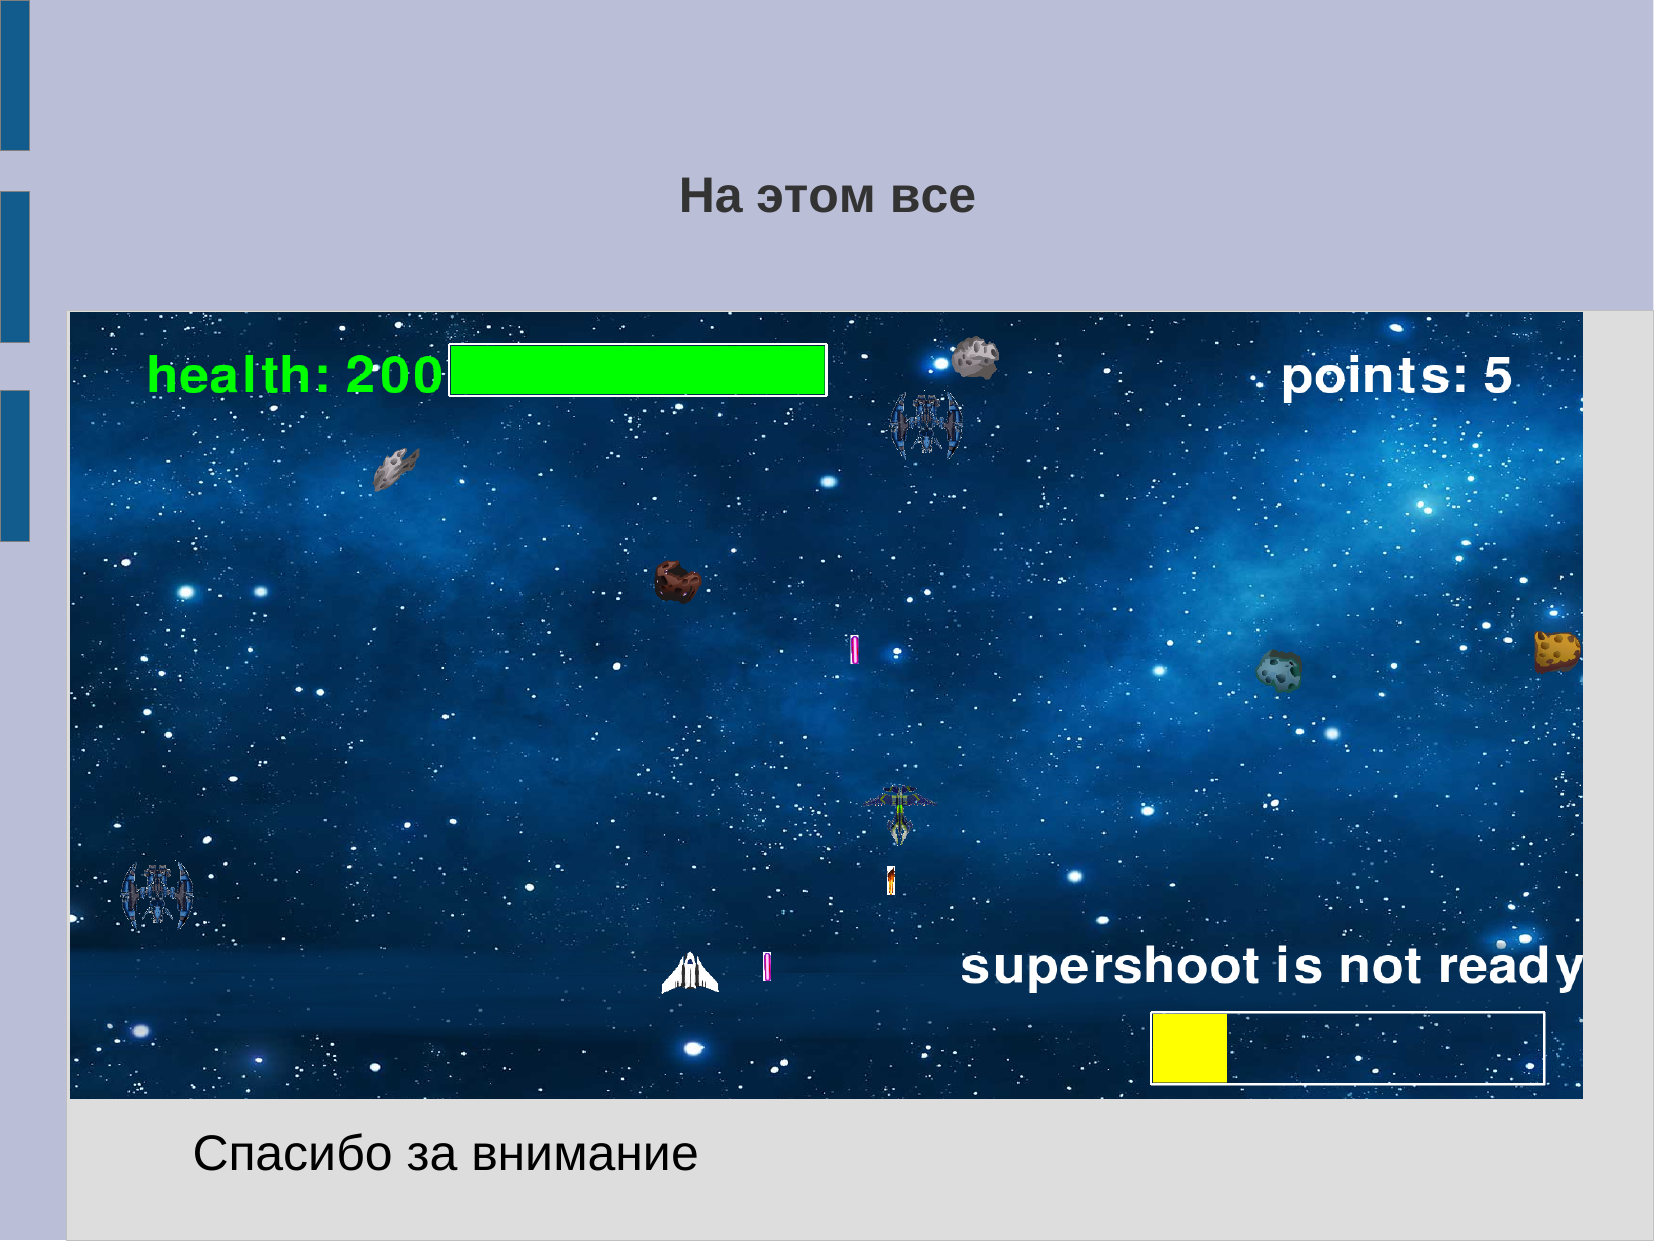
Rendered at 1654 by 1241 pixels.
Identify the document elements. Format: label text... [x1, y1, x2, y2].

title На этом все [121, 91, 1534, 299]
list Спасибо за внимание [121, 1099, 1534, 1182]
picture [70, 312, 1583, 1099]
